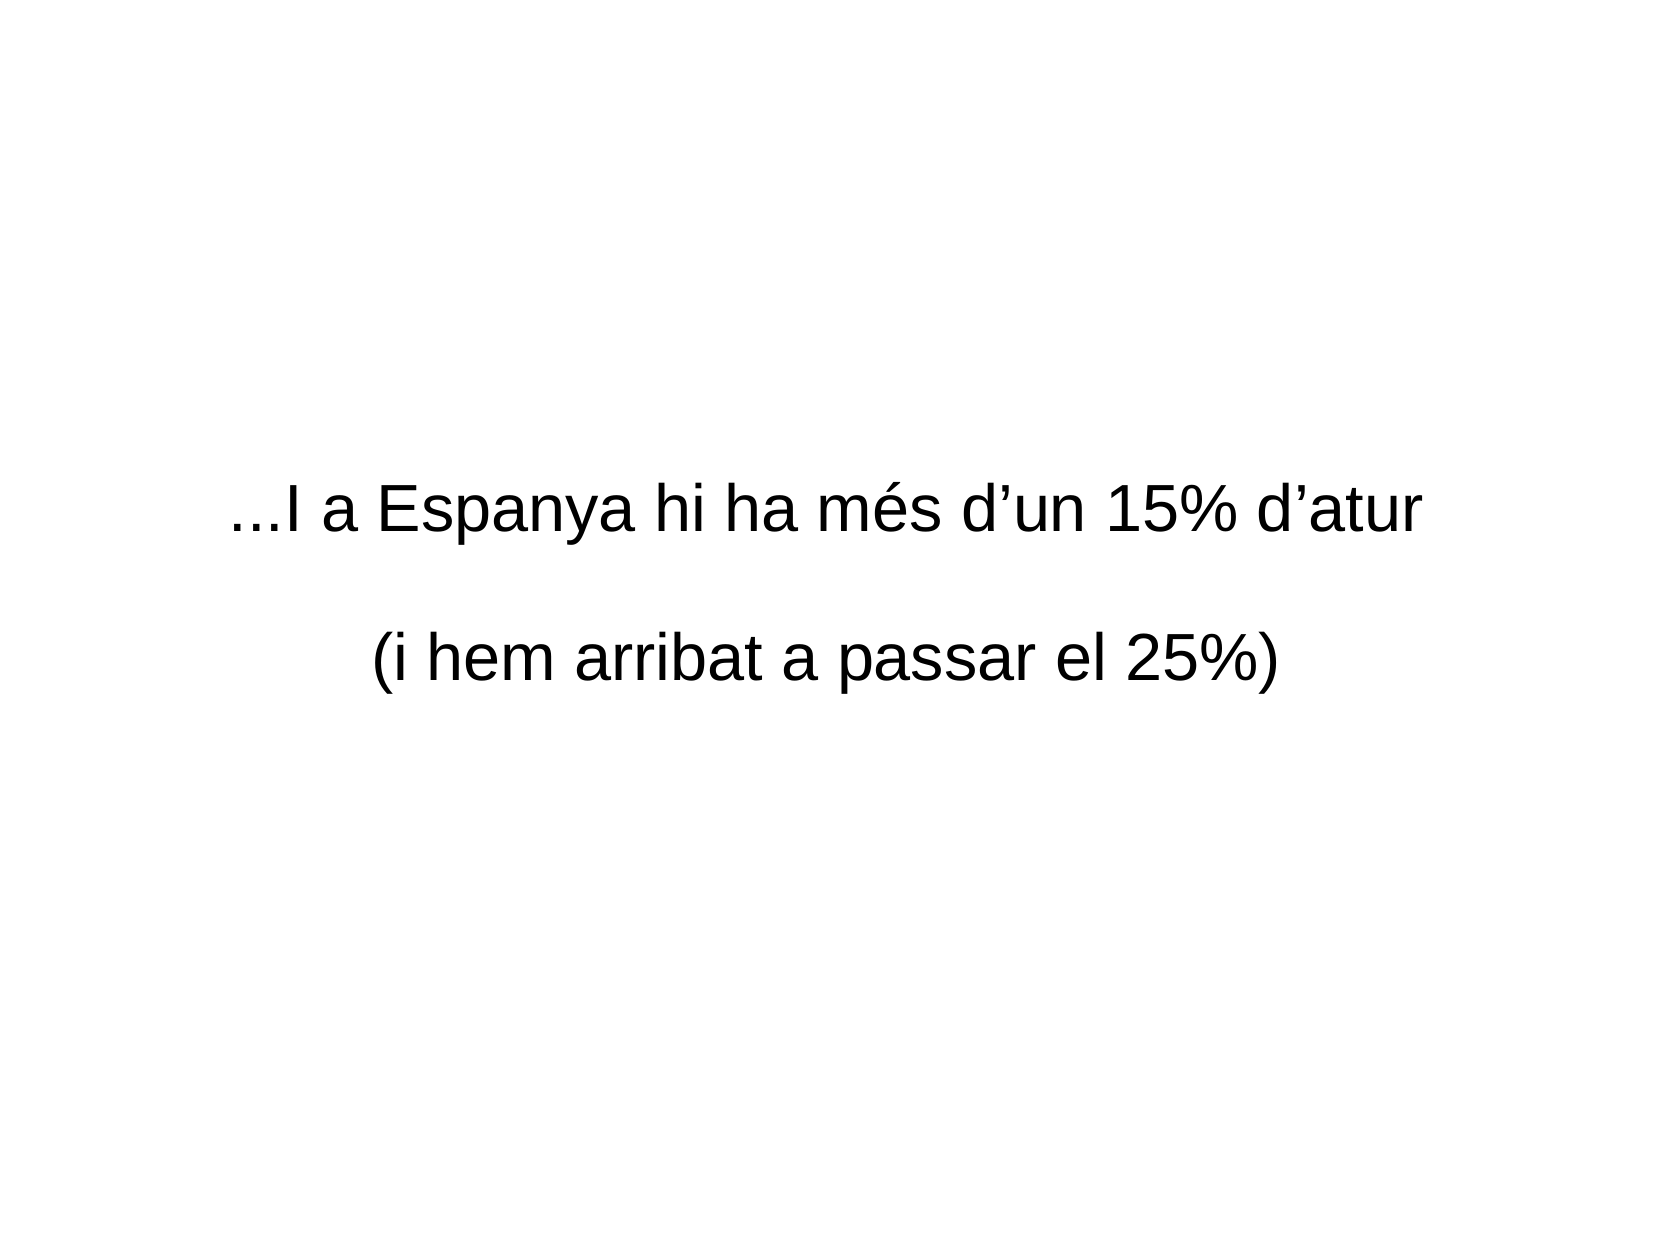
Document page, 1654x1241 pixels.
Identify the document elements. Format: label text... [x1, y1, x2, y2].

subtitle ...I a Espanya hi ha més d’un 15% d’atur (i hem arribat a passar el 25%) [82, 103, 1571, 1063]
